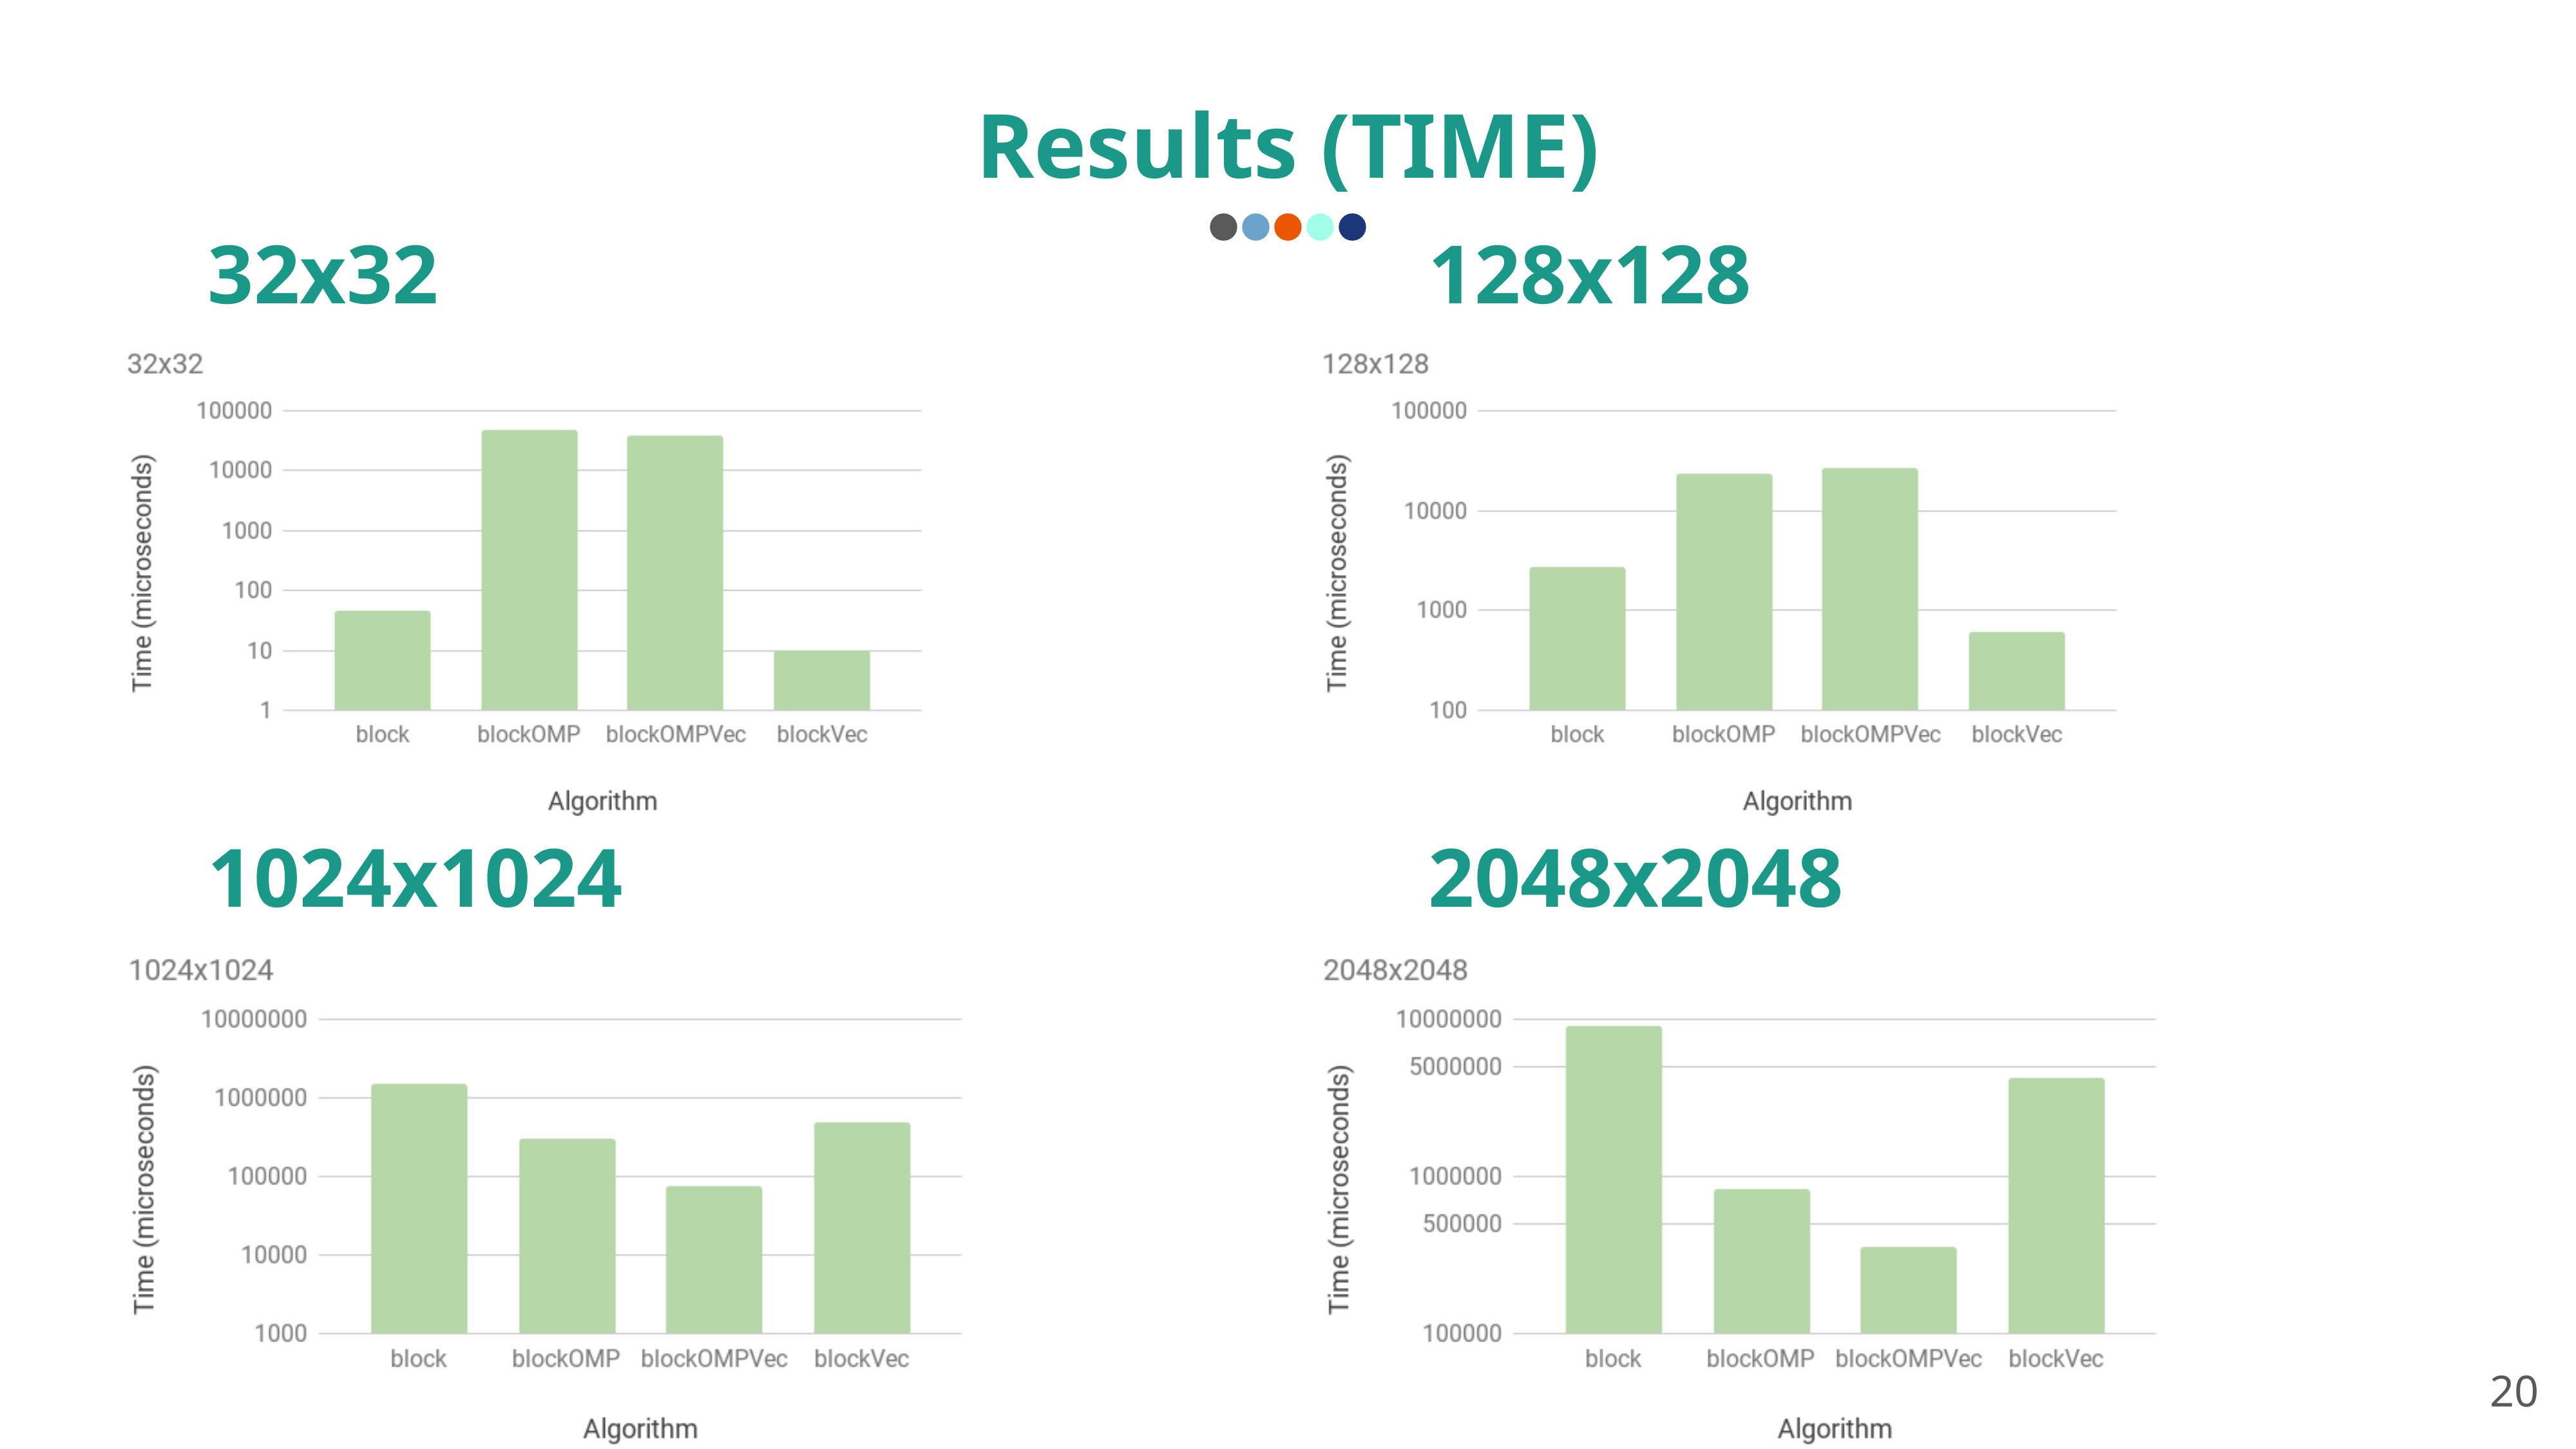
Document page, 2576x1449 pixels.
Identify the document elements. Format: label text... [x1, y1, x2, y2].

text_box [1210, 213, 1237, 241]
picture [1295, 320, 2143, 844]
text_box Results (TIME) [622, 89, 1954, 197]
picture [100, 320, 948, 844]
text_box [1242, 213, 1270, 241]
picture [1295, 924, 2184, 1449]
text_box [1339, 213, 1366, 241]
text_box [1274, 213, 1302, 241]
text_box 2048x2048 [1418, 844, 1900, 924]
text_box 1024x1024 [198, 844, 679, 924]
text_box 128x128 [1418, 213, 1900, 320]
slide_number <number> [2410, 1338, 2566, 1449]
picture [100, 924, 989, 1449]
text_box [1306, 213, 1334, 241]
text_box 32x32 [198, 213, 679, 320]
